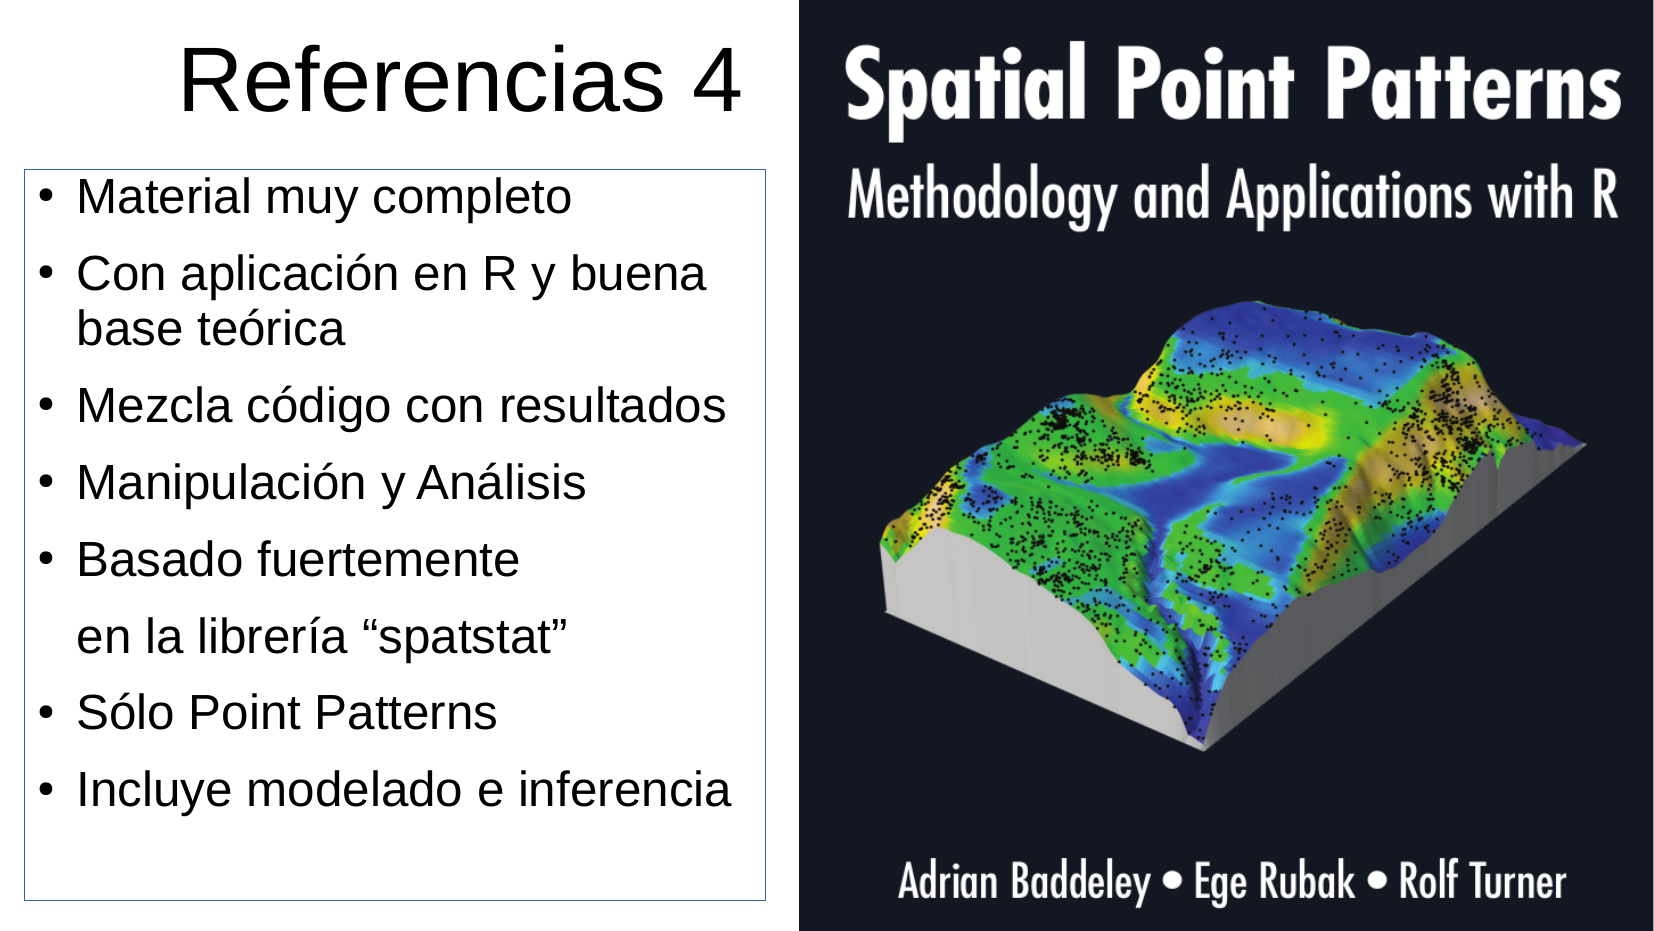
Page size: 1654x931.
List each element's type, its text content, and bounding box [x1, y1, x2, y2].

picture [799, 0, 1654, 931]
list Material muy completo Con aplicación en R y buena base teórica Mezcla código con resultados Manipulación y Análisis Basado fuertemente en la librería “spatstat” Sólo Point Patterns Incluye modelado e inferencia [24, 169, 766, 901]
title Referencias 4 [0, 1, 799, 157]
